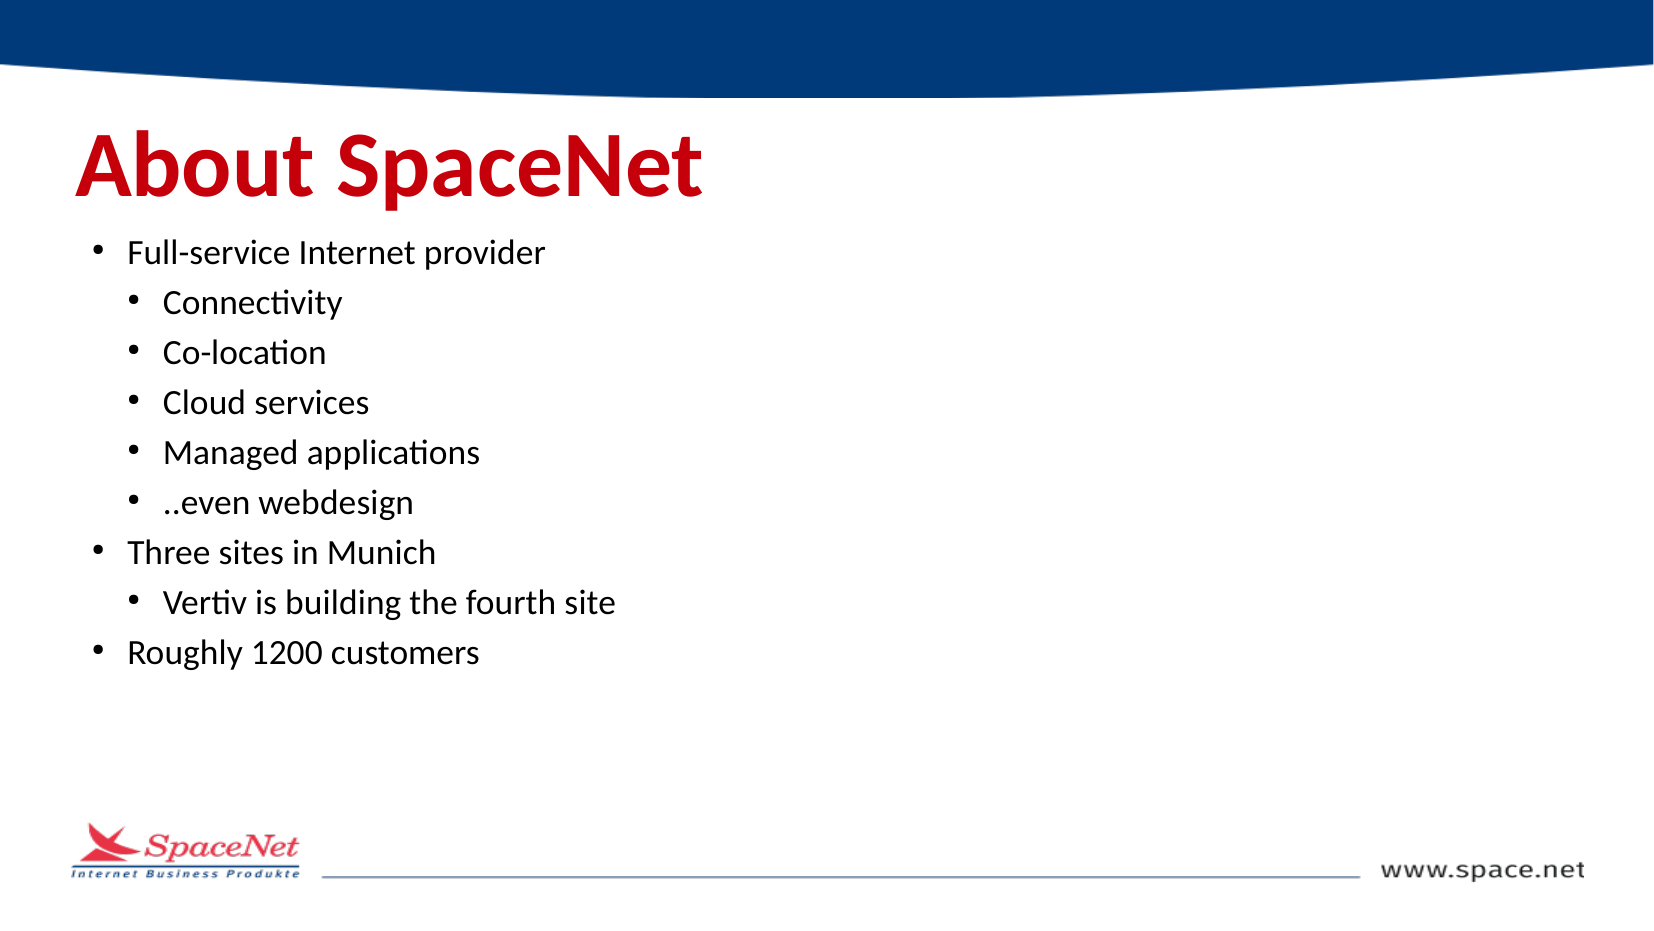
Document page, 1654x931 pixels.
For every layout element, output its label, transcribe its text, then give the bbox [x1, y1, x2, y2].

text_box Full-service Internet provider Connectivity Co-location Cloud services Managed applications ..even webdesign Three sites in Munich Vertiv is building the fourth site Roughly 1200 customers [77, 214, 1576, 680]
text_box About SpaceNet [60, 95, 944, 223]
